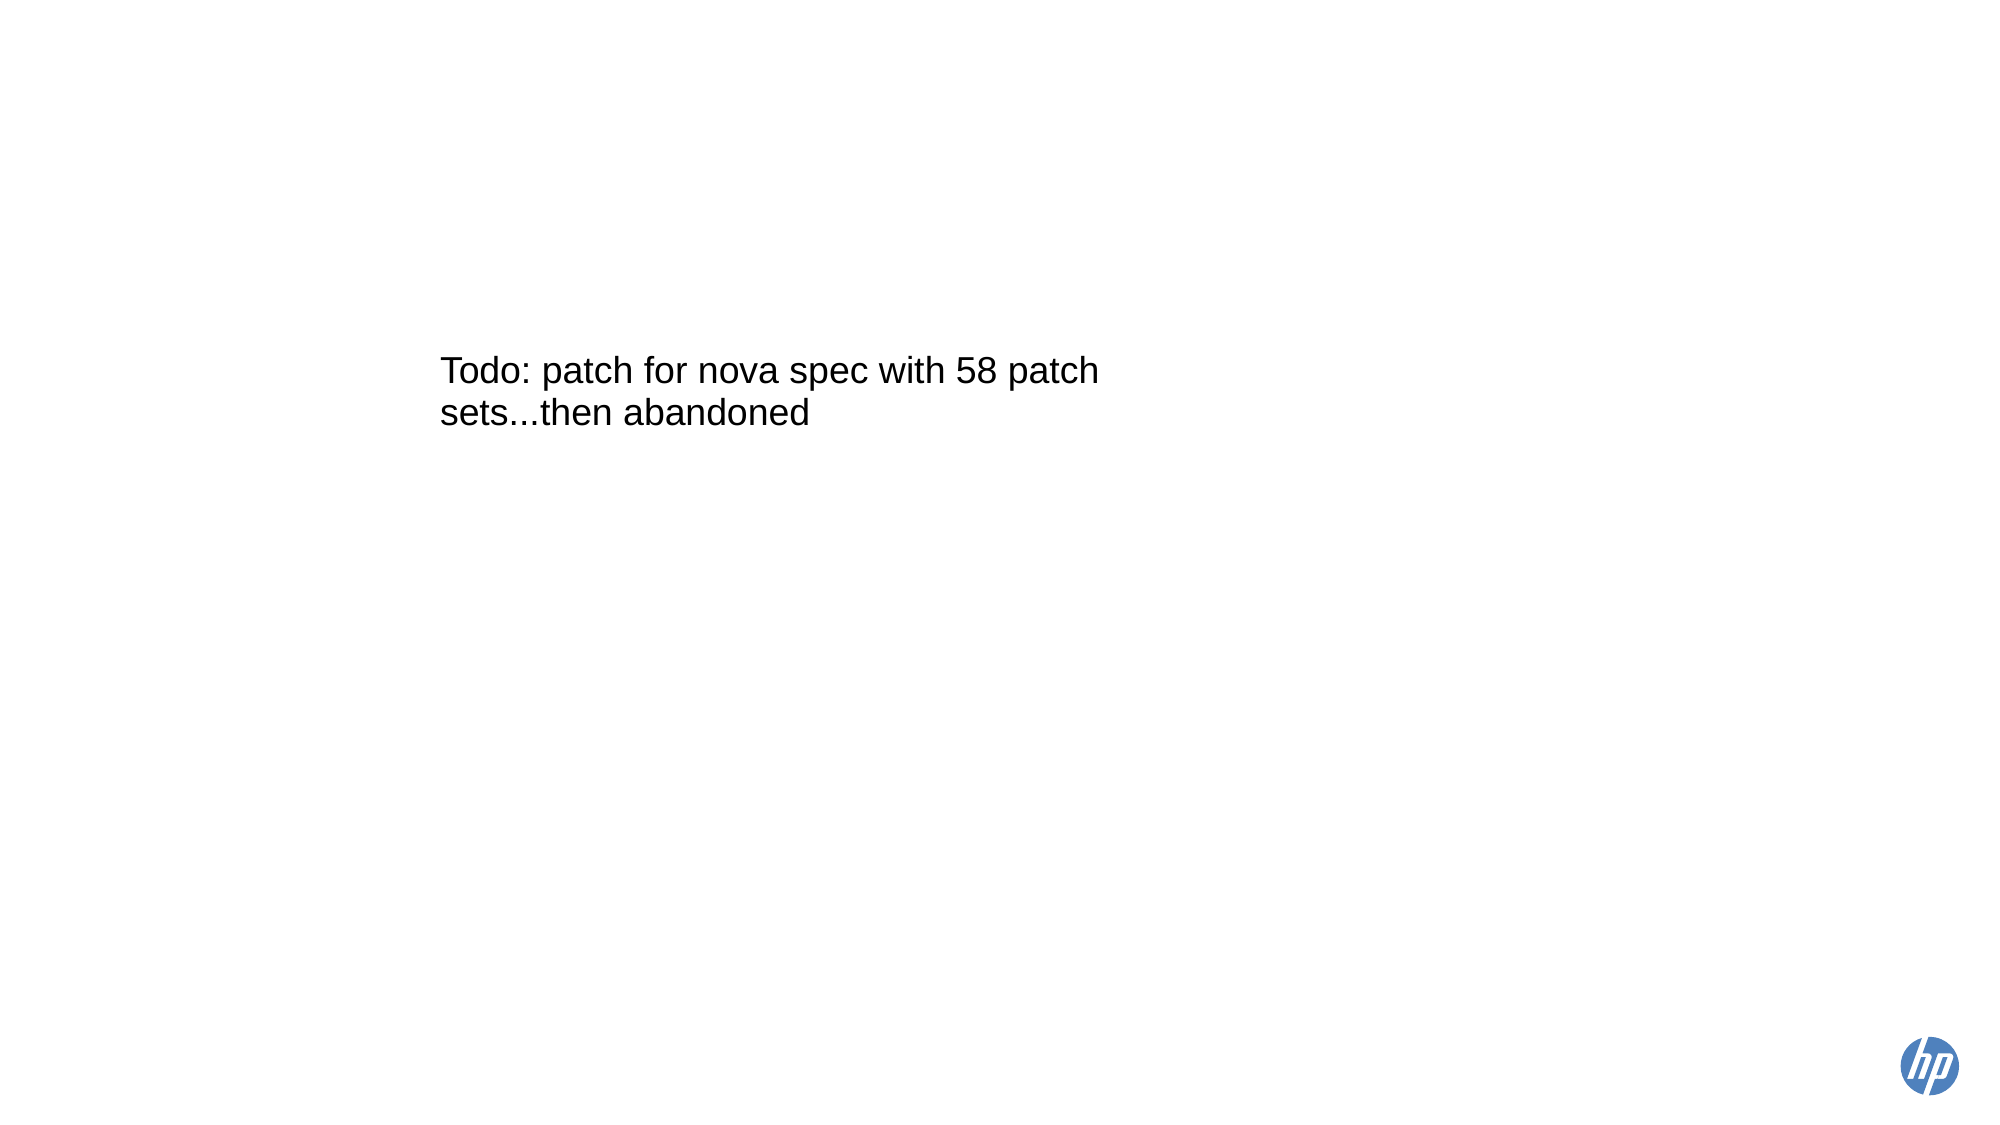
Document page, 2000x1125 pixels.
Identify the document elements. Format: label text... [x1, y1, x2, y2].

text_box Todo: patch for nova spec with 58 patch sets...then abandoned [425, 342, 1123, 484]
